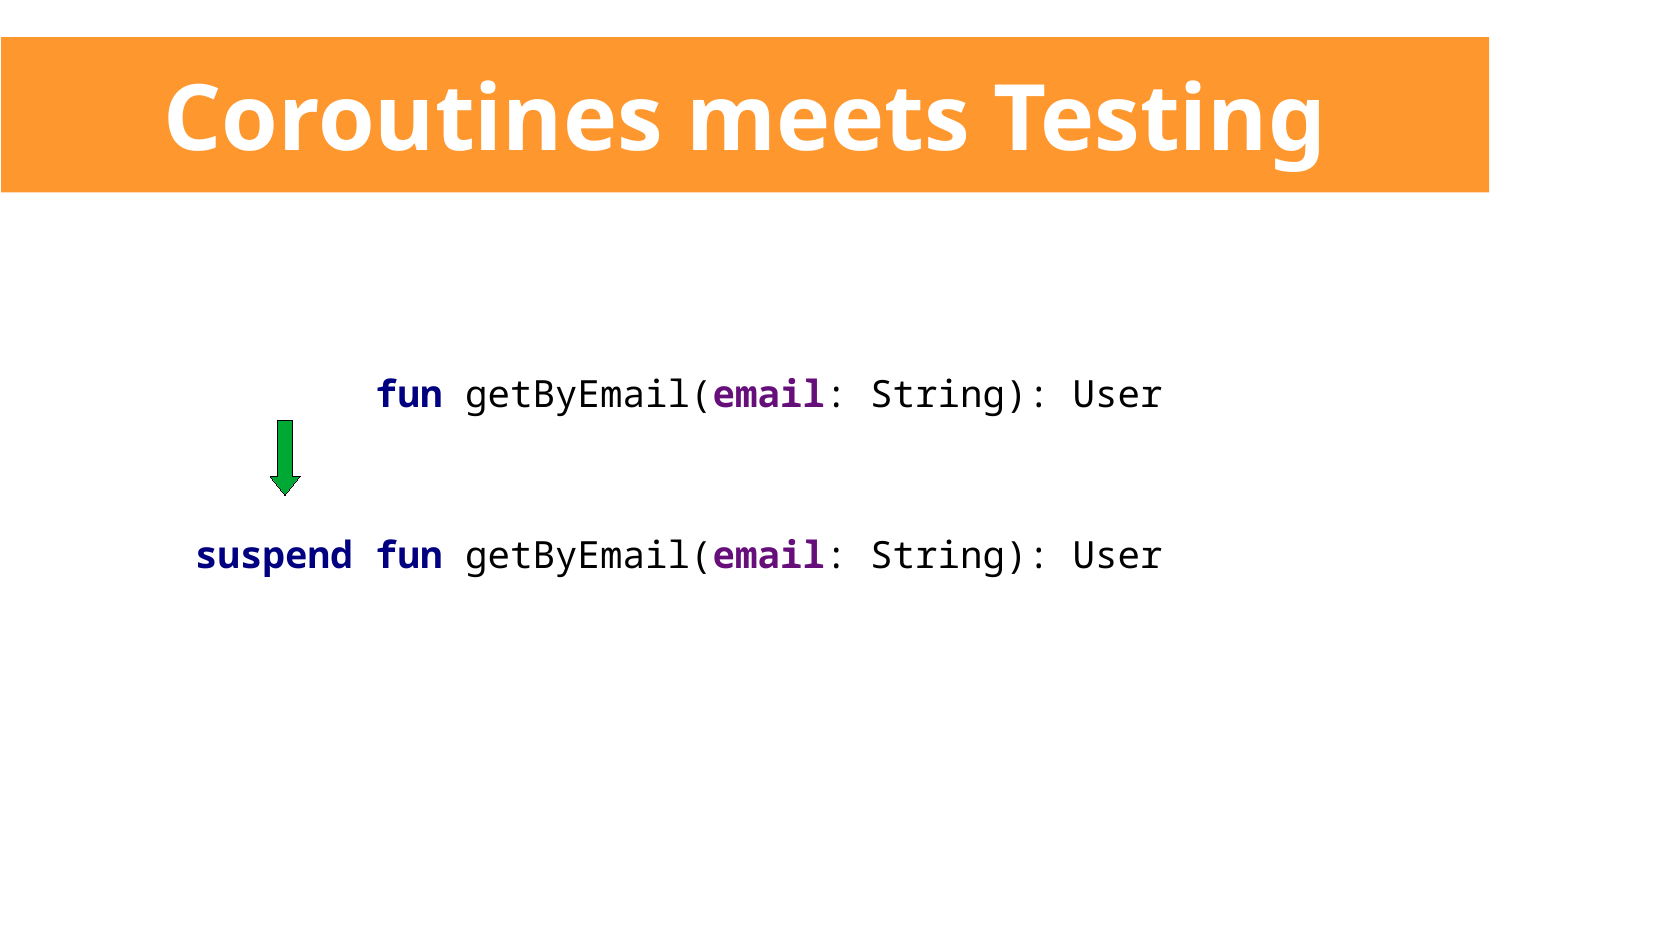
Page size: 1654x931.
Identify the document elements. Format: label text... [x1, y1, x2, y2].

title Coroutines meets Testing [1, 37, 1490, 193]
list fun getByEmail(email: String): User suspend fun getByEmail(email: String): User [195, 367, 1523, 766]
text_box [270, 420, 301, 496]
